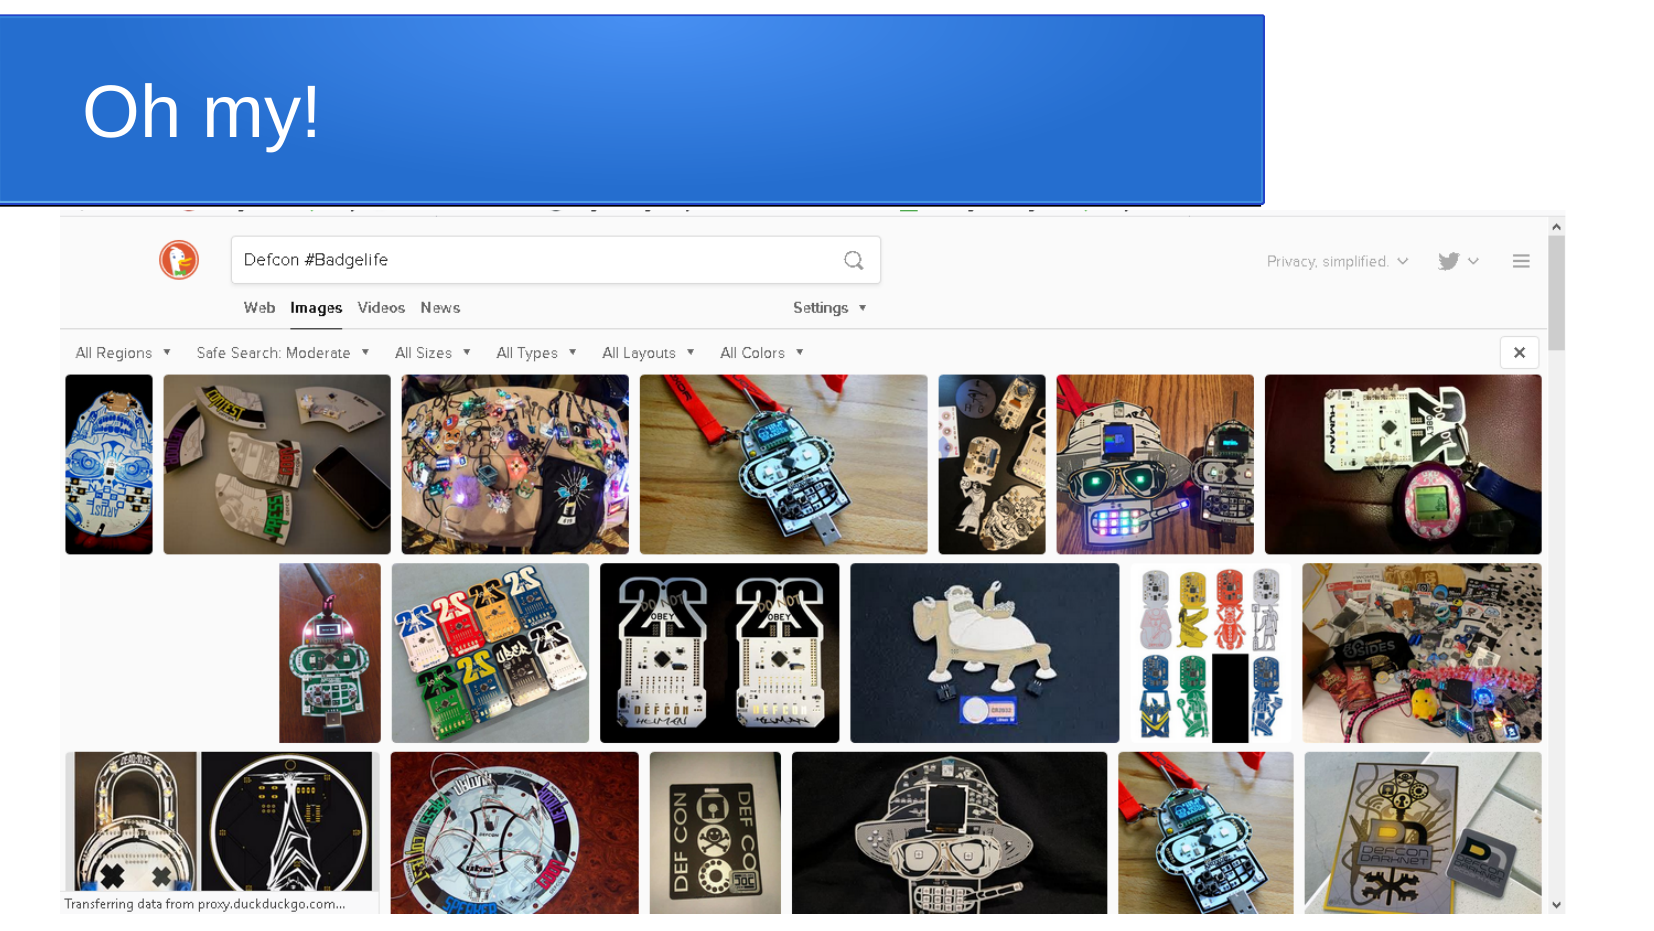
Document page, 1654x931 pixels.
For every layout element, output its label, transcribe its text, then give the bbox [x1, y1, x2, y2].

picture [60, 210, 1566, 914]
title Oh my! [82, 35, 1235, 189]
